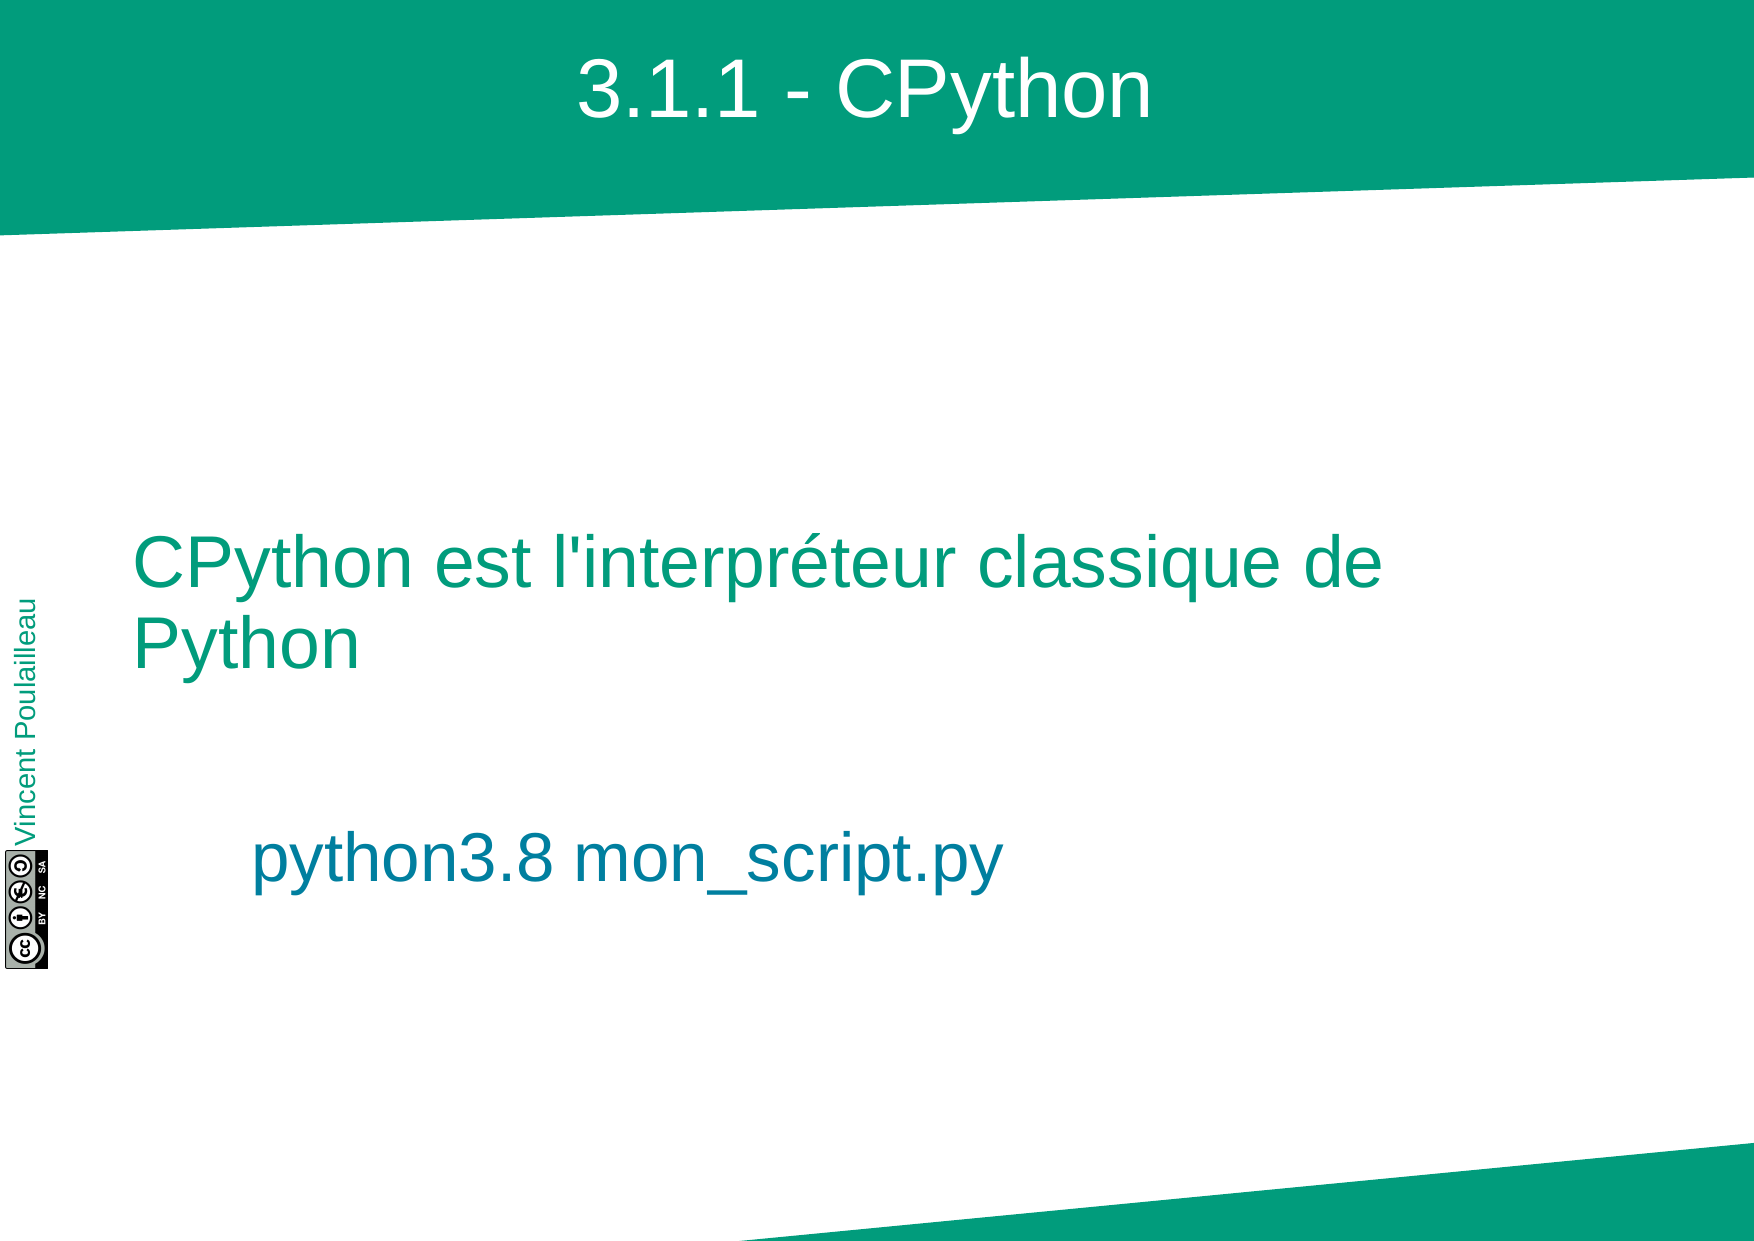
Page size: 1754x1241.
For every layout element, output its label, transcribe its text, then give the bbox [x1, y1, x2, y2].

text_box CPython est l'interpréteur classique de Python python3.8 mon_script.py [0, 178, 1754, 1241]
picture [5, 850, 48, 969]
text_box © 2019 Vincent Poulailleau [1, 448, 61, 1099]
text_box 3.1.1 - CPython [0, 0, 1754, 178]
